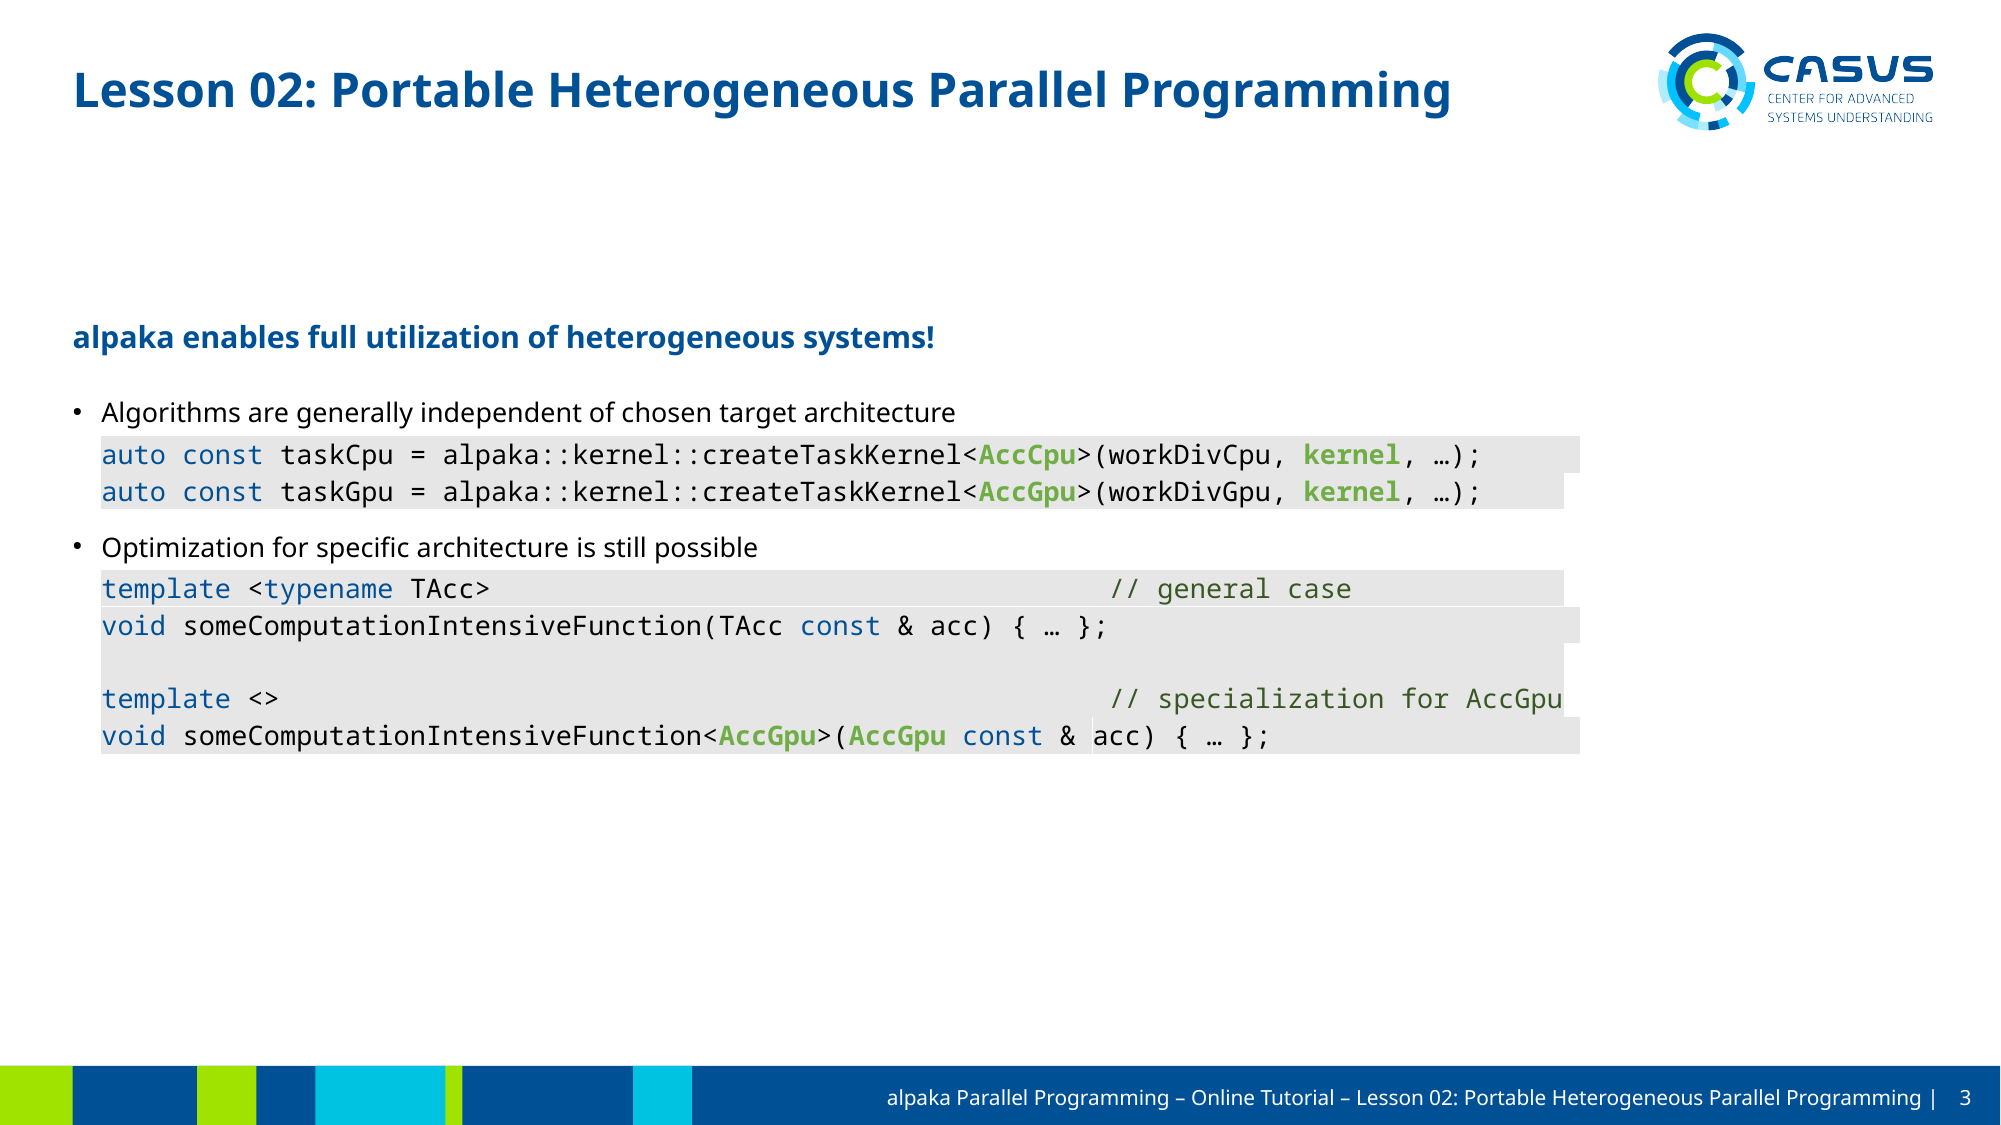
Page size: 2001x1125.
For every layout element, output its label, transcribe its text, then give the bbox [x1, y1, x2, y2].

list alpaka enables full utilization of heterogeneous systems! Algorithms are generally independent of chosen target architecture auto const taskCpu = alpaka::kernel::createTaskKernel<AccCpu>(workDivCpu, kernel, …); auto const taskGpu = alpaka::kernel::createTaskKernel<AccGpu>(workDivGpu, kernel, …); Optimization for specific architecture is still possible template <typename TAcc> // general case void someComputationIntensiveFunction(TAcc const & acc) { … }; template <> // specialization for AccGpu void someComputationIntensiveFunction<AccGpu>(AccGpu const & acc) { … }; [72, 316, 1620, 979]
title Lesson 02: Portable Heterogeneous Parallel Programming [72, 54, 1620, 123]
picture [1658, 33, 1933, 131]
